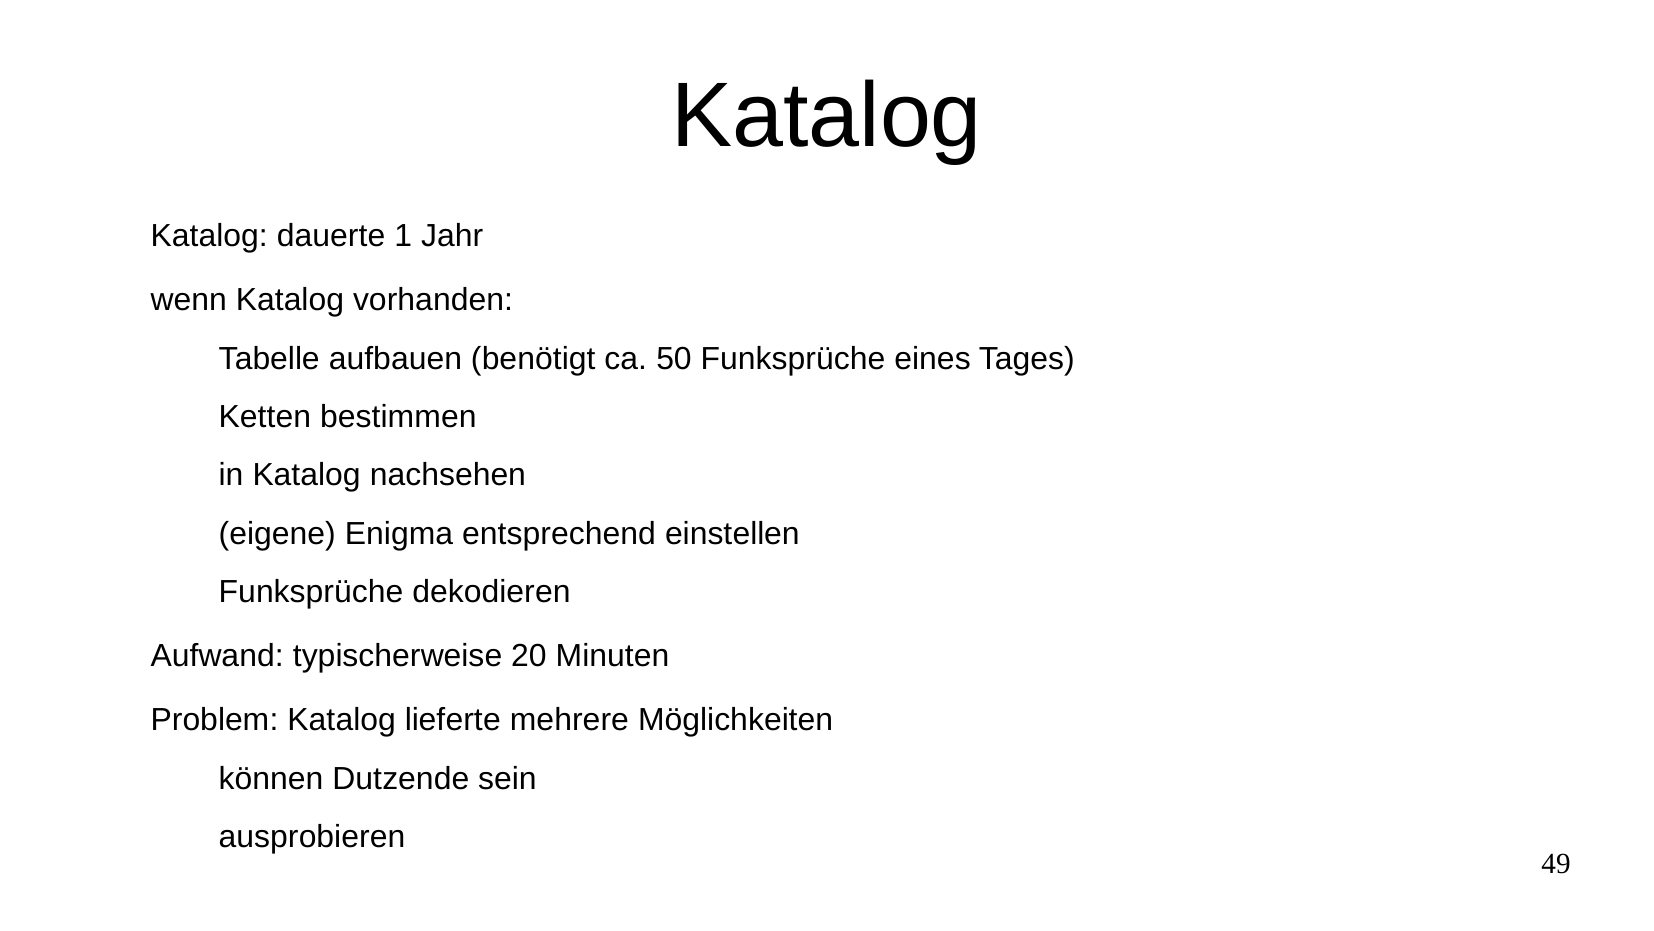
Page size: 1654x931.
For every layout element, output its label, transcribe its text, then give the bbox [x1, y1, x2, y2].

title Katalog [82, 37, 1571, 193]
list Katalog: dauerte 1 Jahr wenn Katalog vorhanden: Tabelle aufbauen (benötigt ca. 50 Funksprüche eines Tages) Ketten bestimmen in Katalog nachsehen (eigene) Enigma entsprechend einstellen Funksprüche dekodieren Aufwand: typischerweise 20 Minuten Problem: Katalog lieferte mehrere Möglichkeiten können Dutzende sein ausprobieren [82, 217, 1571, 857]
